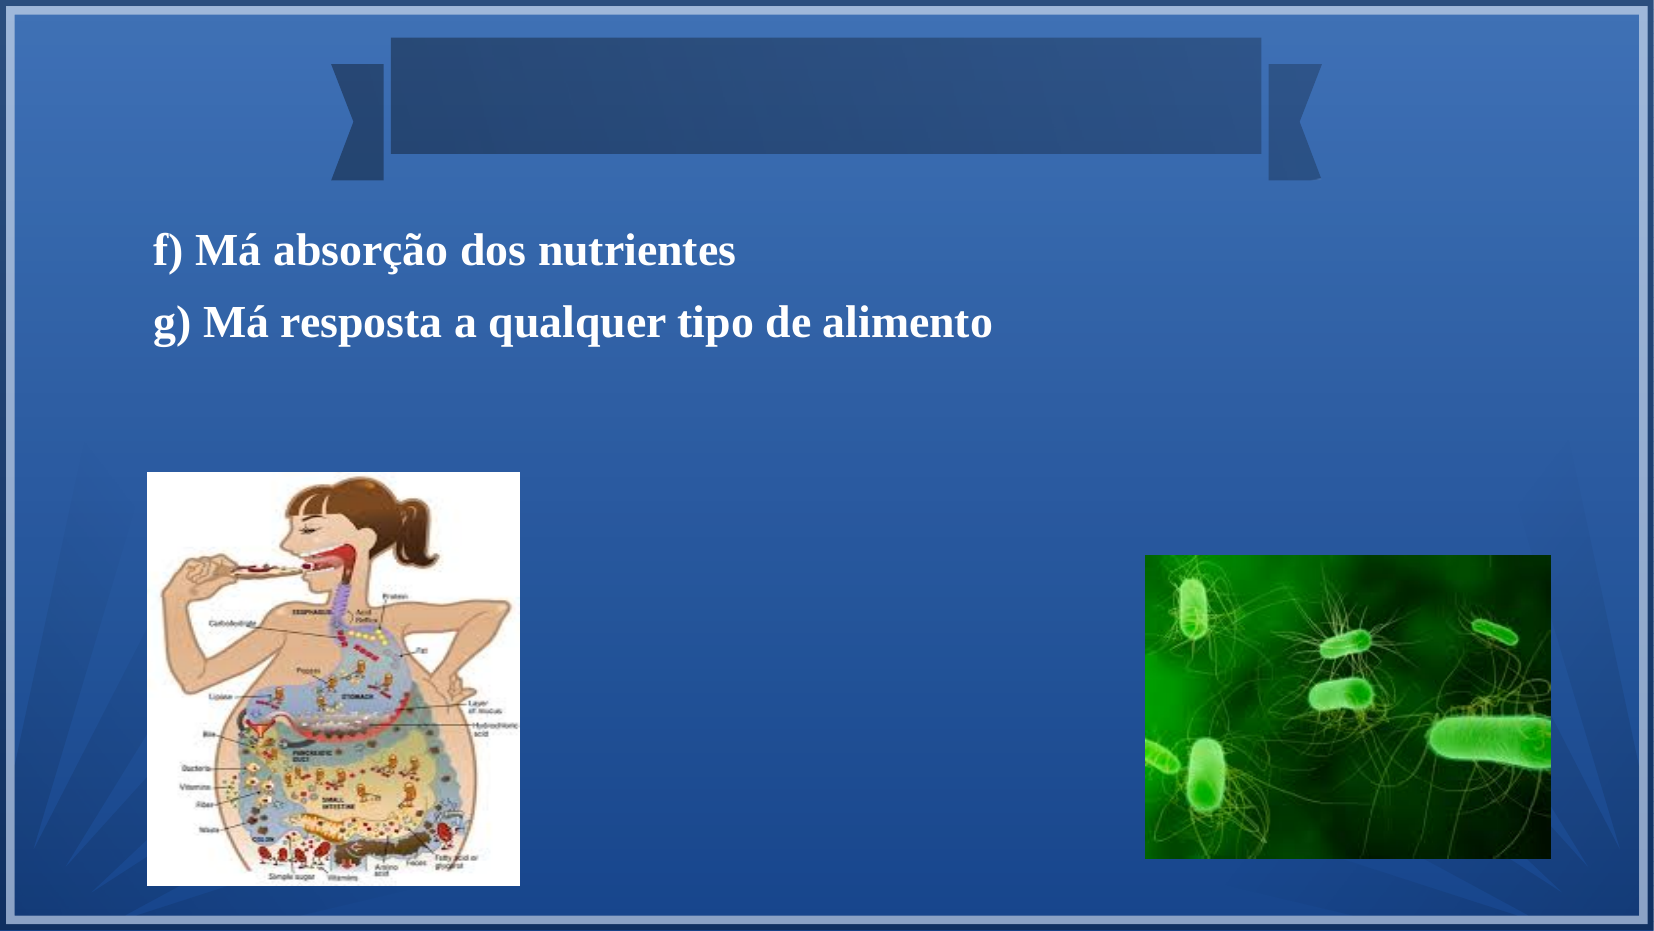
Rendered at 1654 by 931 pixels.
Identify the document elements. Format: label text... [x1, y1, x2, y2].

picture [147, 472, 520, 886]
picture [1145, 555, 1551, 859]
list f) Má absorção dos nutrientes g) Má resposta a qualquer tipo de alimento [82, 224, 1571, 848]
